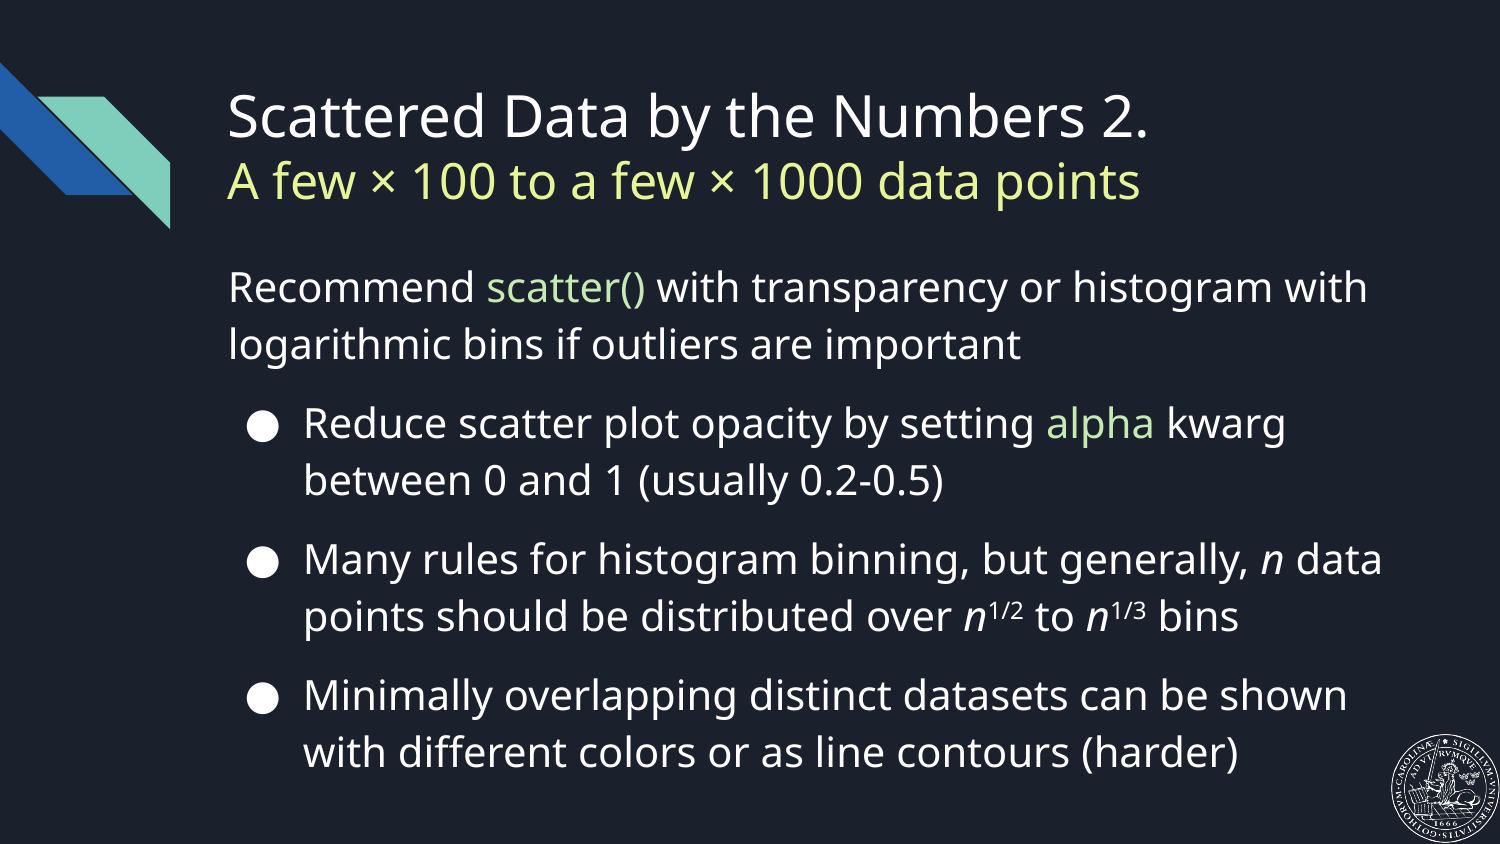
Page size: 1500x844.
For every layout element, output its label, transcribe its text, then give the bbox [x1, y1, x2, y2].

picture [1382, 724, 1500, 844]
title Scattered Data by the Numbers 2. A few × 100 to a few × 1000 data points [212, 64, 1368, 238]
list Recommend scatter() with transparency or histogram with logarithmic bins if outliers are important Reduce scatter plot opacity by setting alpha kwarg between 0 and 1 (usually 0.2-0.5) Many rules for histogram binning, but generally, n data points should be distributed over n1/2 to n1/3 bins Minimally overlapping distinct datasets can be shown with different colors or as line contours (harder) [212, 238, 1427, 797]
